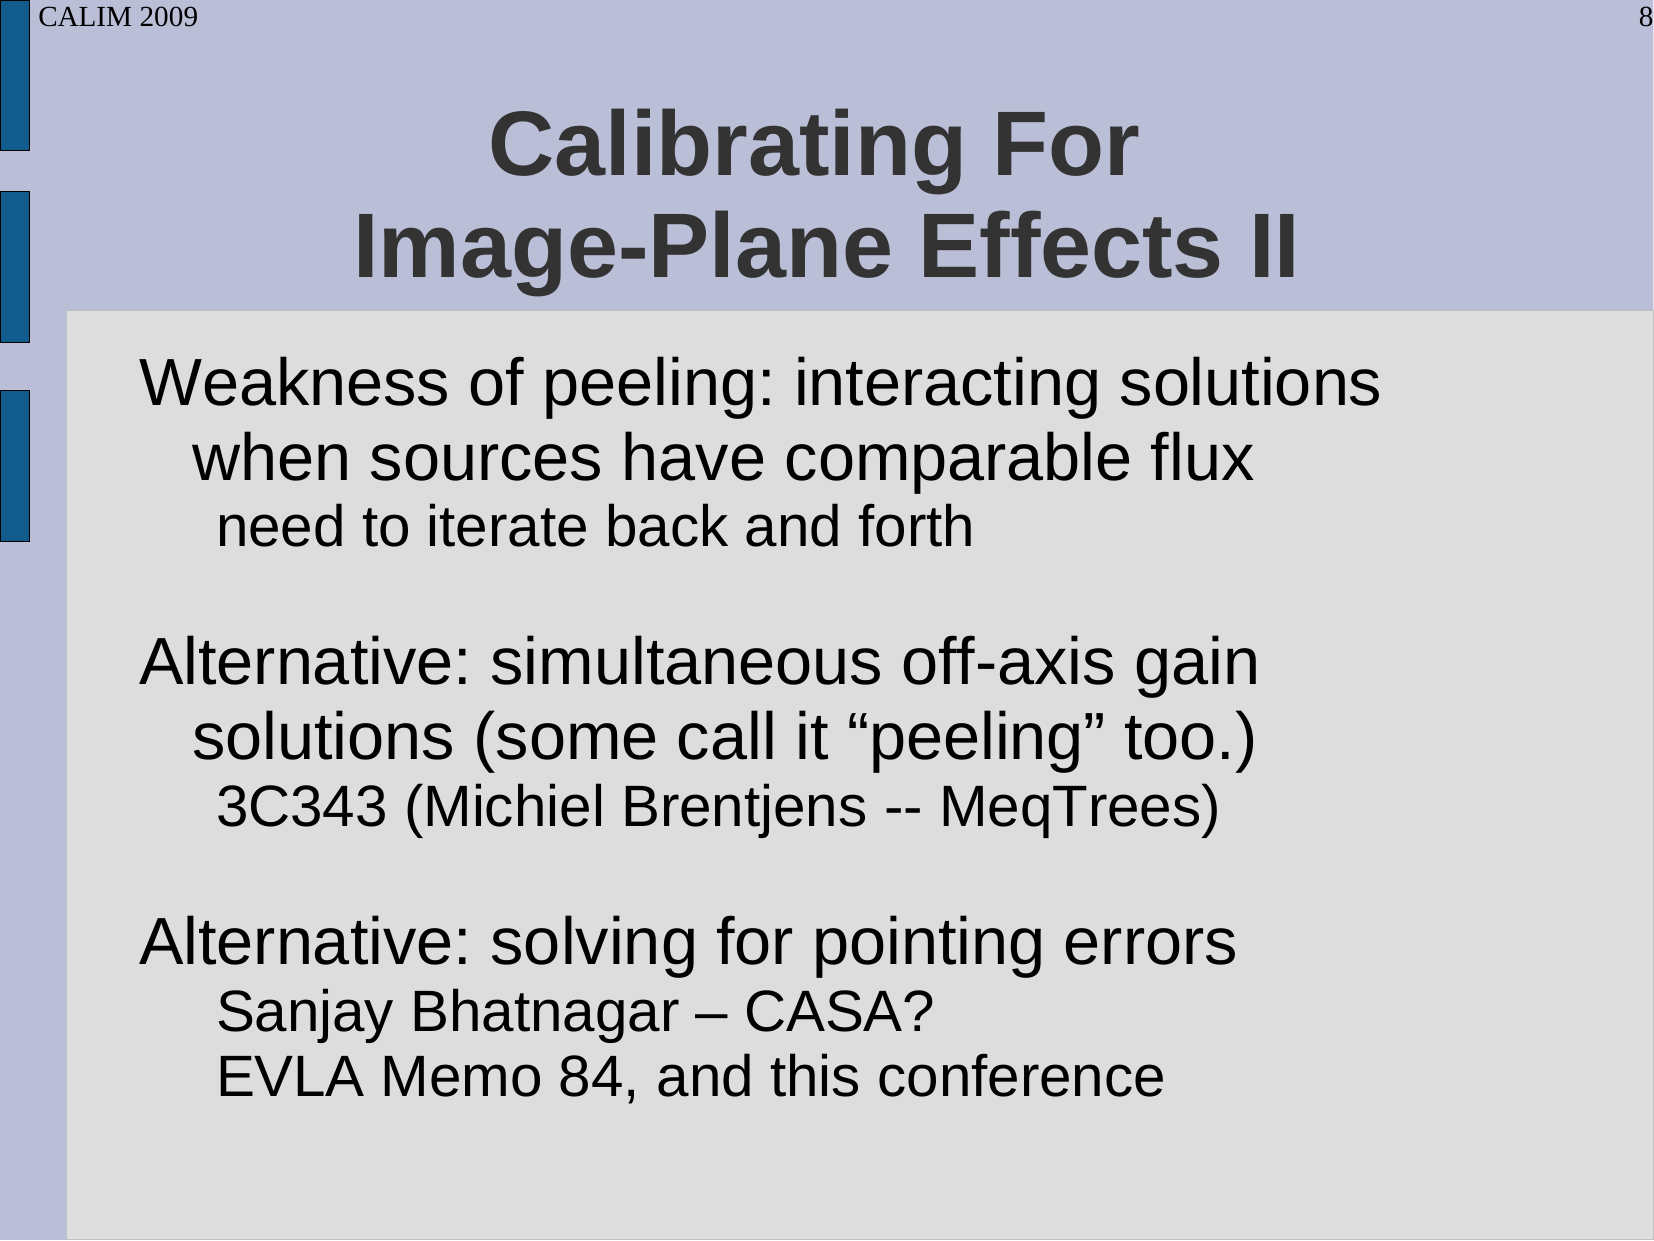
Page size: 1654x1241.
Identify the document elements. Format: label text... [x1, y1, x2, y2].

list Weakness of peeling: interacting solutions when sources have comparable flux need to iterate back and forth Alternative: simultaneous off-axis gain solutions (some call it “peeling” too.) 3C343 (Michiel Brentjens -- MeqTrees) Alternative: solving for pointing errors Sanjay Bhatnagar – CASA? EVLA Memo 84, and this conference [121, 344, 1534, 1141]
title Calibrating For Image-Plane Effects II [121, 87, 1534, 302]
